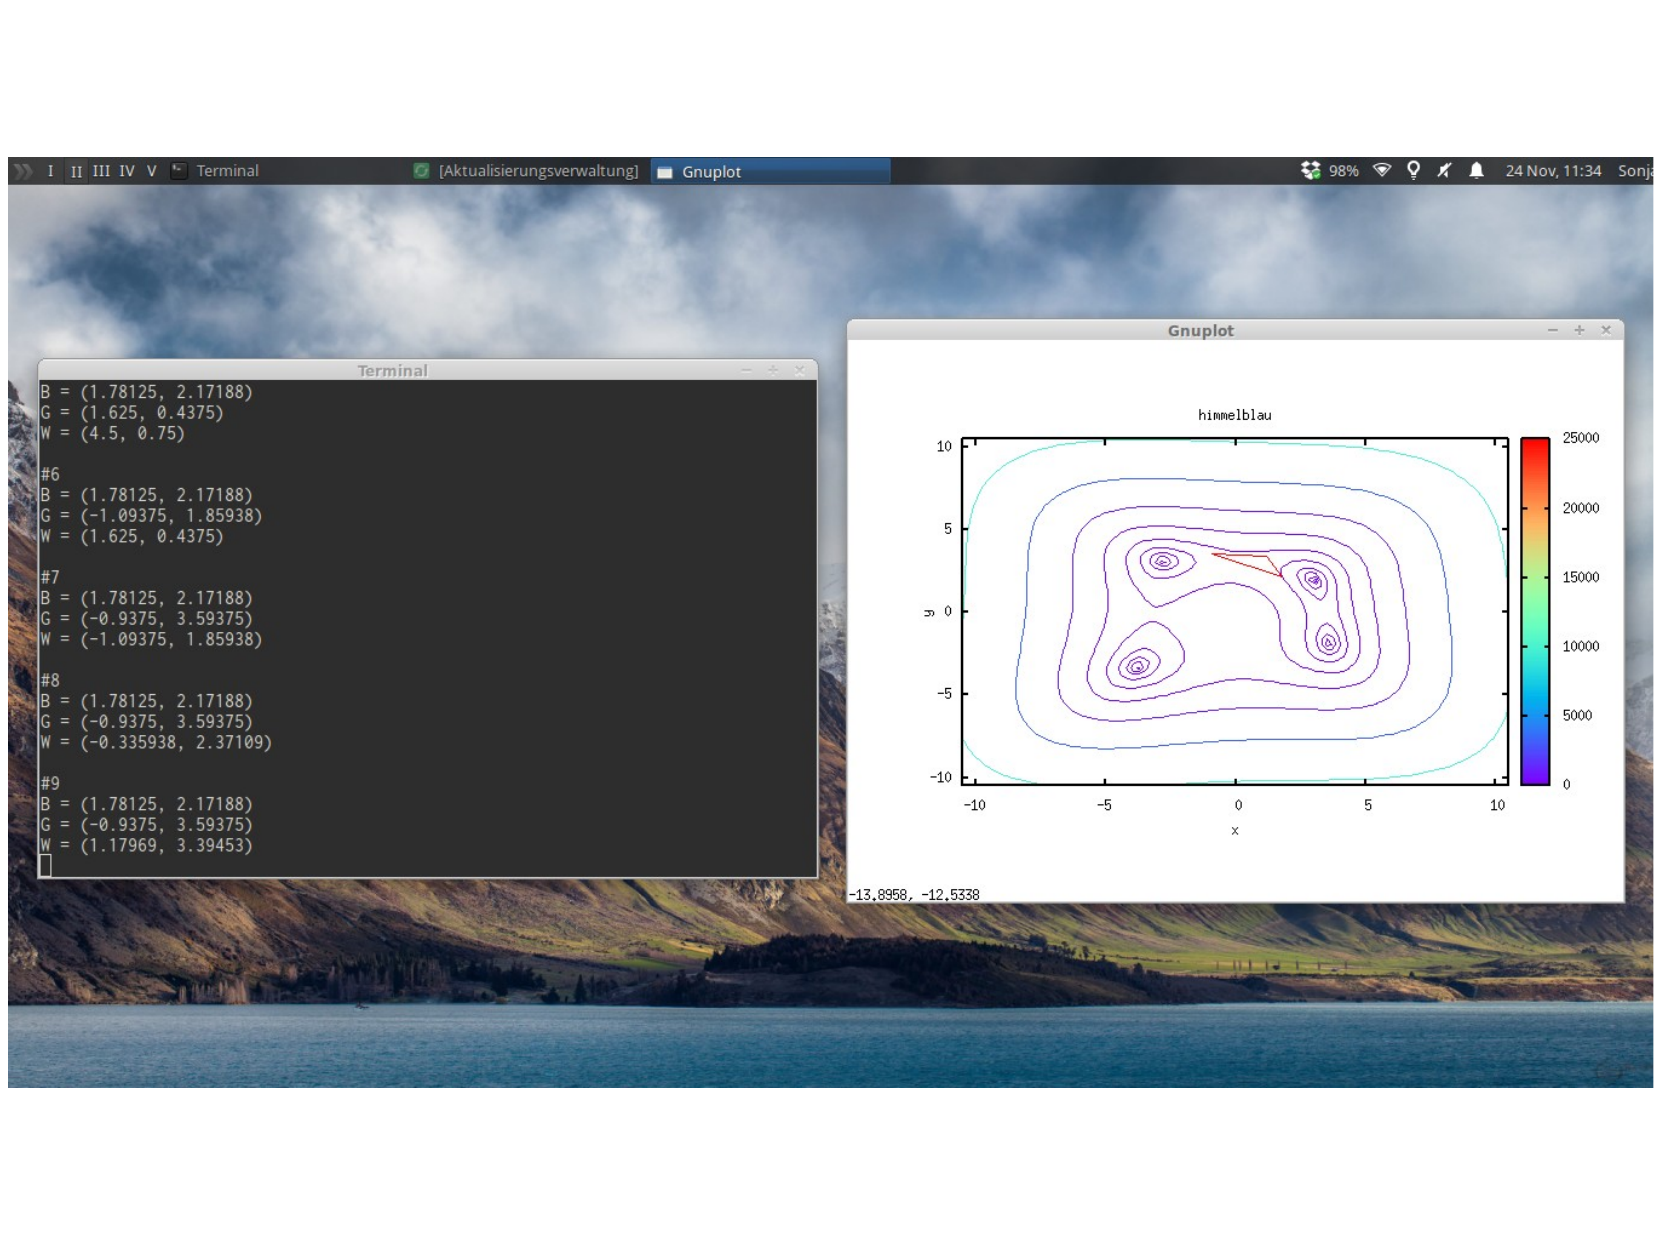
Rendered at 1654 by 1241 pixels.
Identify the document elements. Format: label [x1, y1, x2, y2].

picture [8, 157, 1654, 1088]
